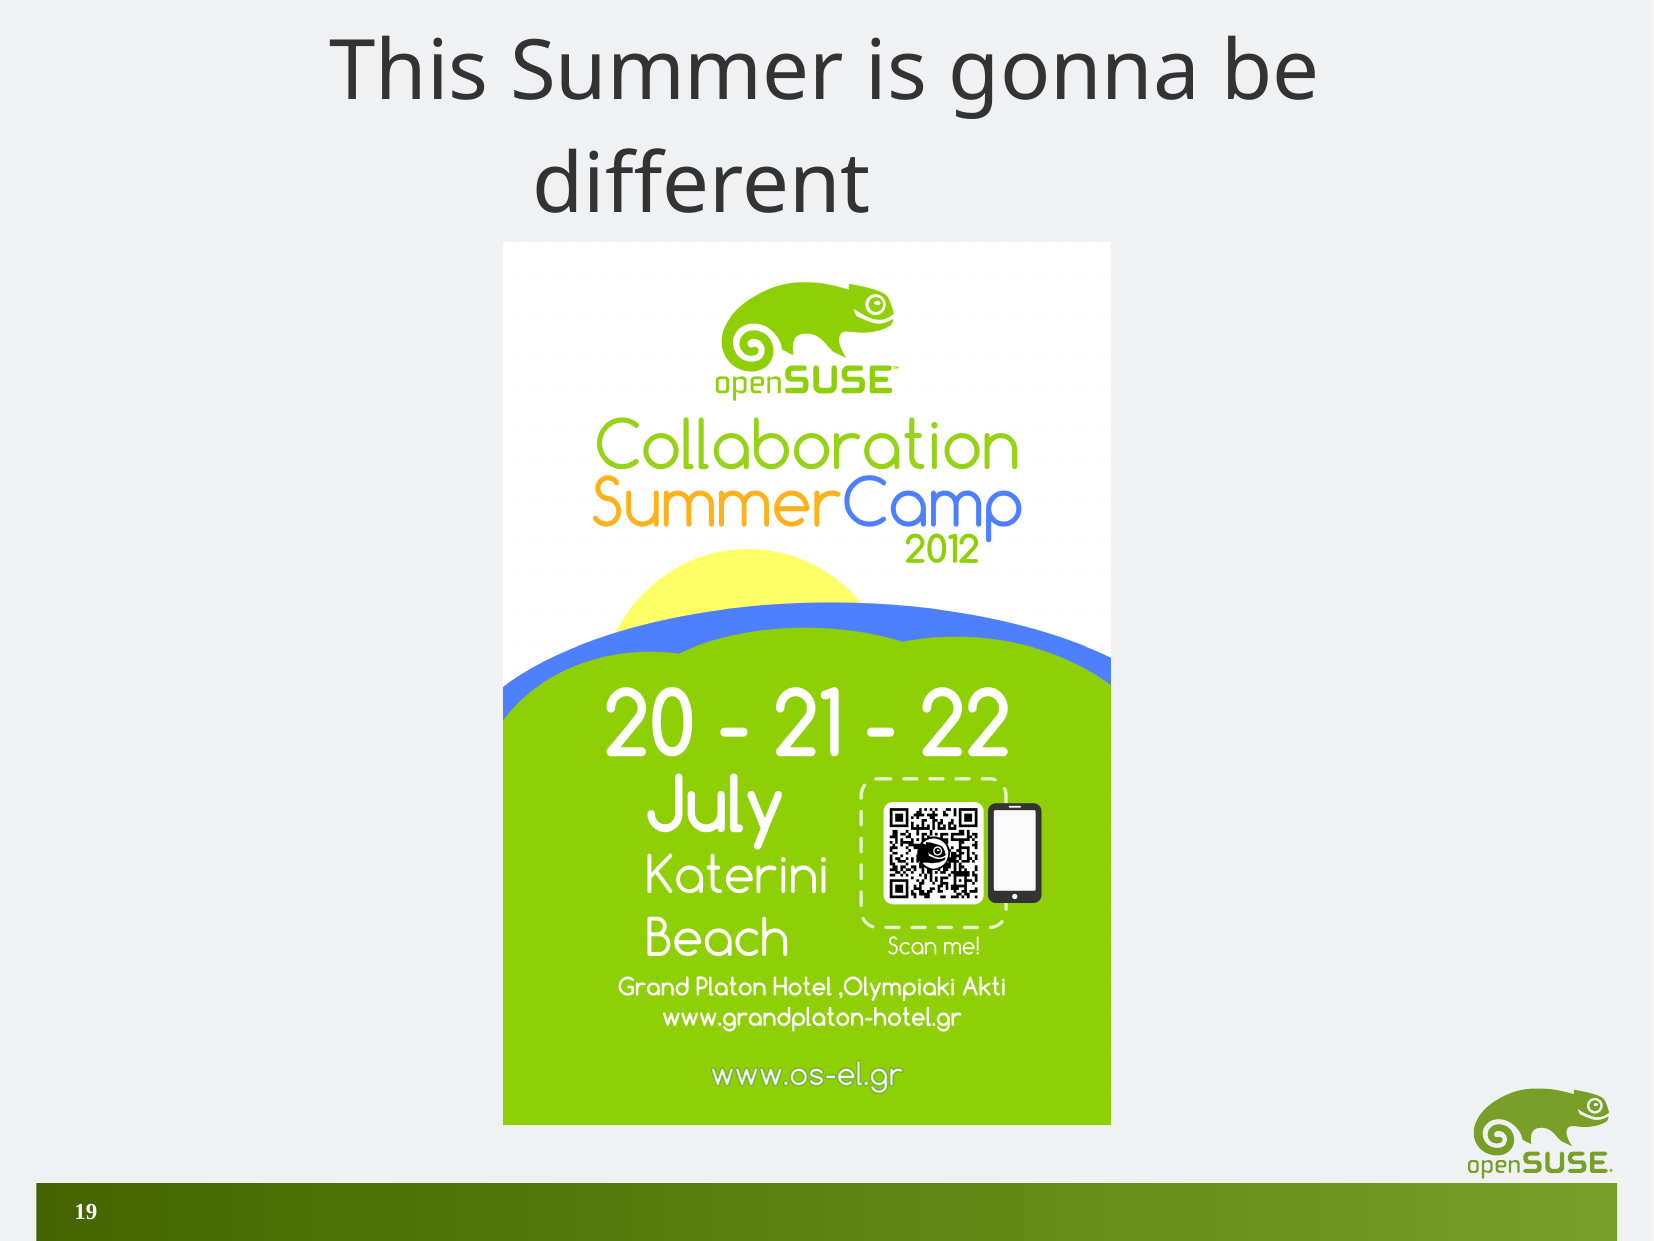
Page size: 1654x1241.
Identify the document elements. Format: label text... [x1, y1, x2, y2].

title This Summer is gonna be different [82, 49, 1571, 198]
picture [0, 0, 1654, 1241]
